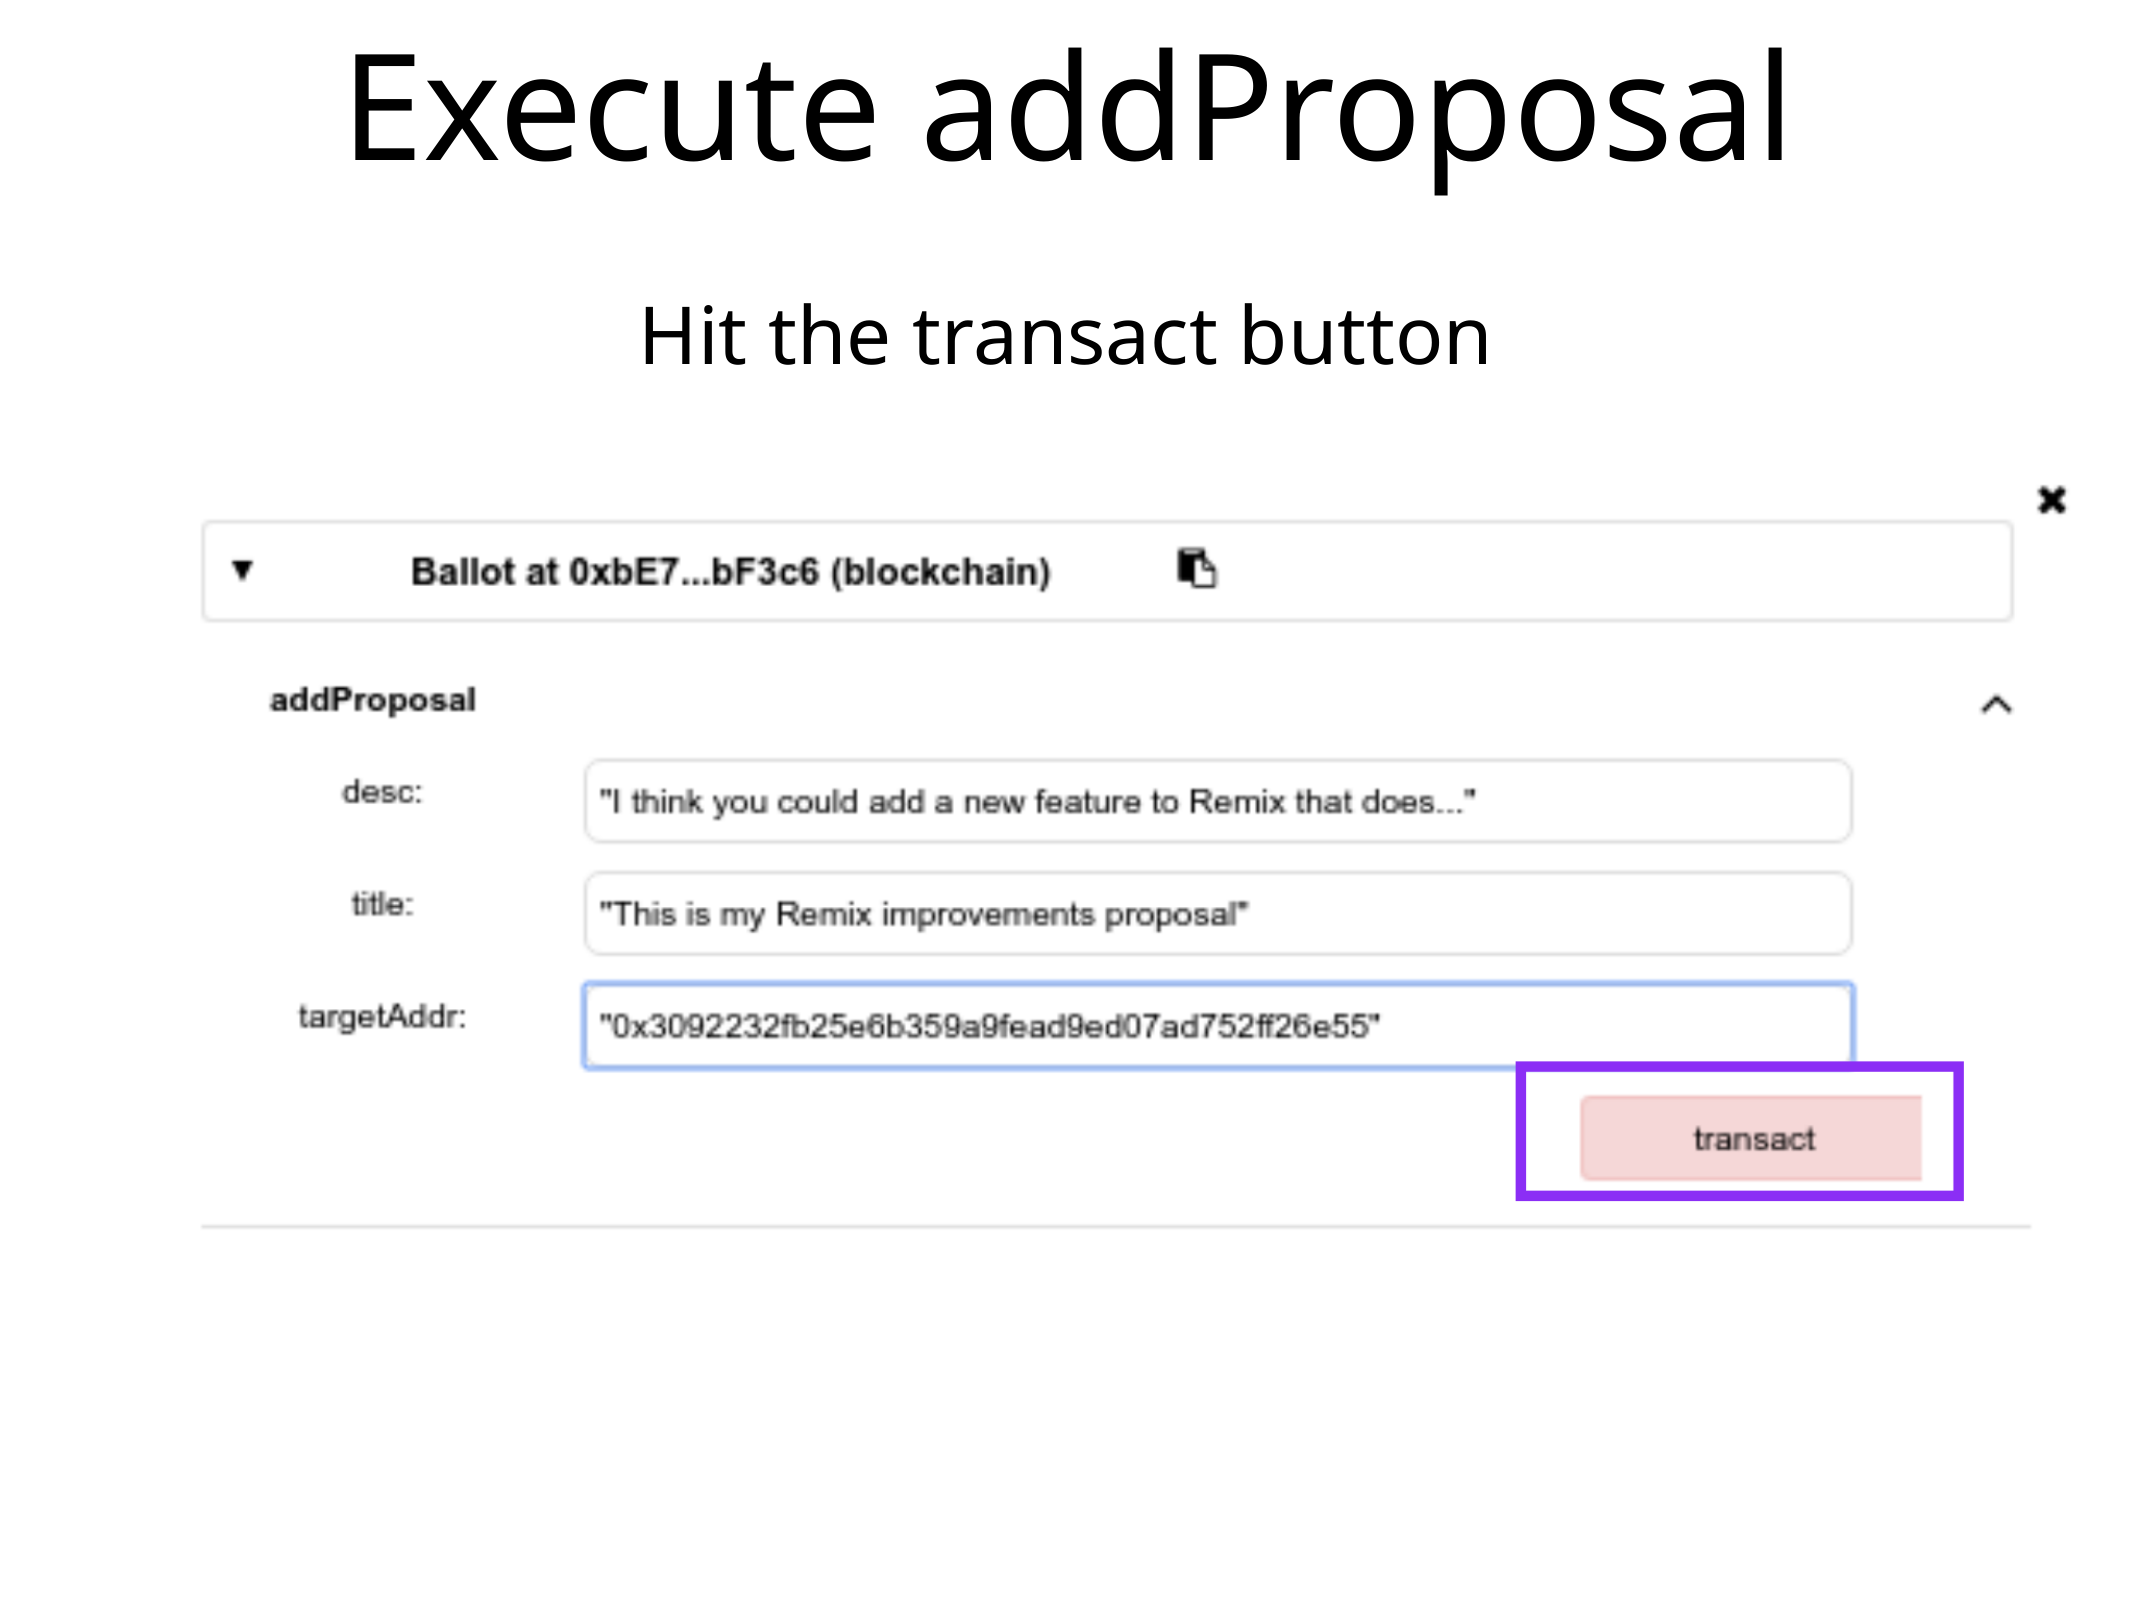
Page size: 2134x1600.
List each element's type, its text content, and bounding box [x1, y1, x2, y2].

picture [98, 465, 2114, 1272]
subtitle Hit the transact button [112, 277, 2021, 465]
title Execute addProposal [71, 5, 2066, 547]
